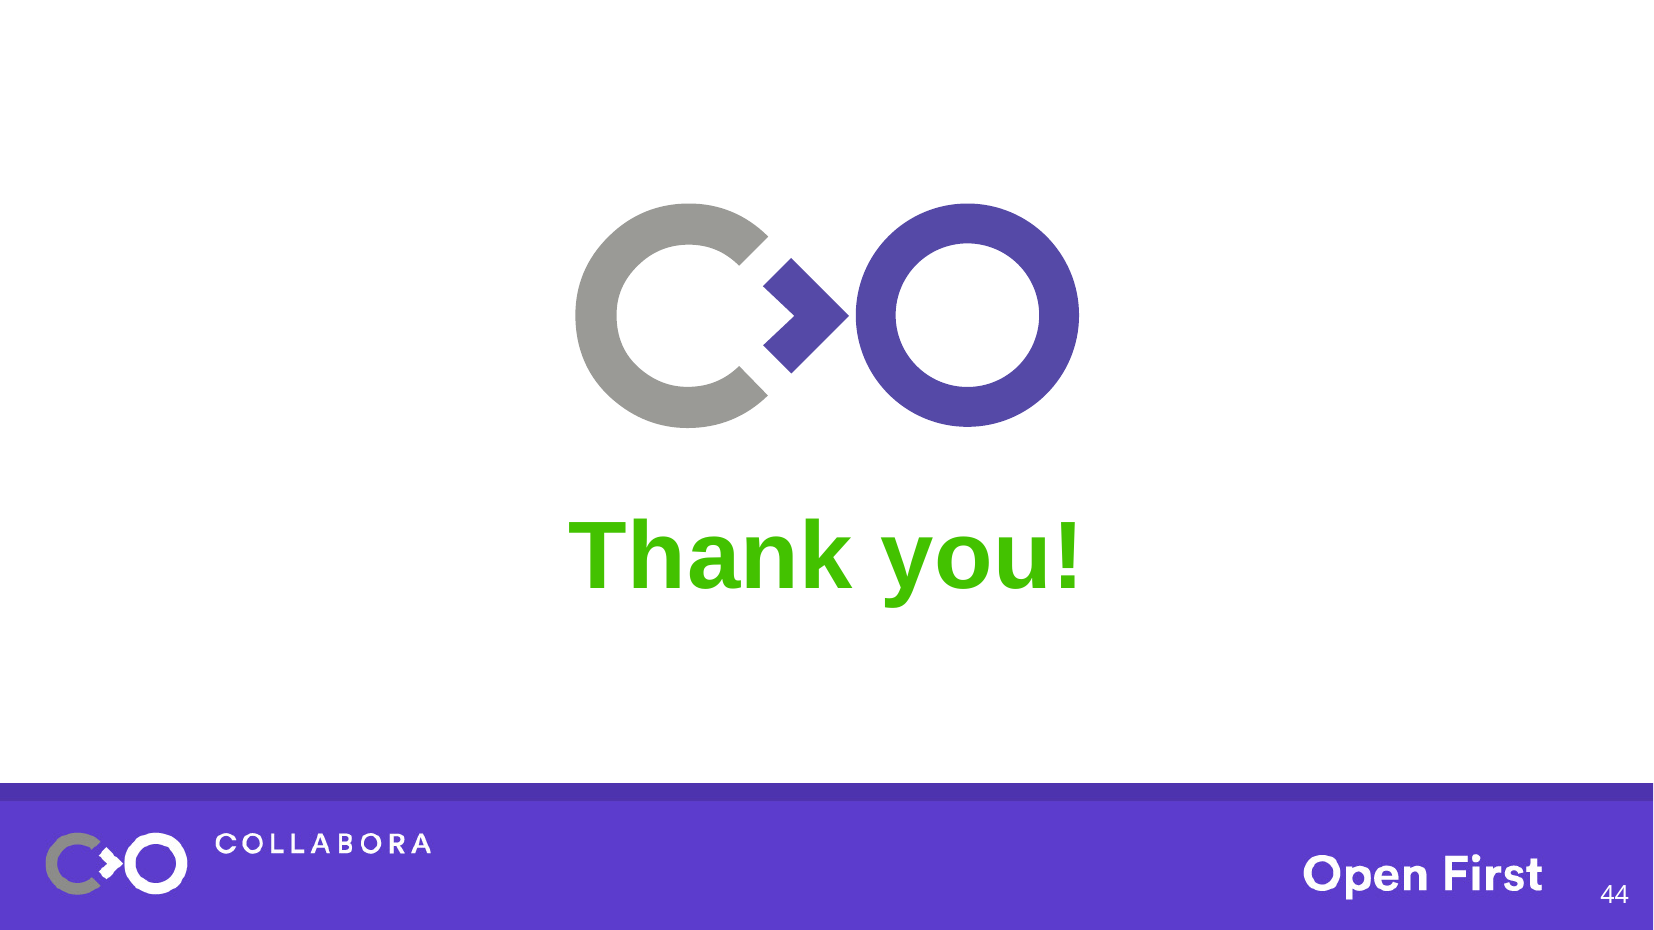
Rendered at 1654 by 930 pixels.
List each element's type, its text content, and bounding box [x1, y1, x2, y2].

title Thank you! [41, 495, 1614, 609]
text_box [762, 257, 850, 374]
text_box [575, 203, 769, 429]
text_box [855, 203, 1080, 427]
picture [0, 0, 1654, 930]
